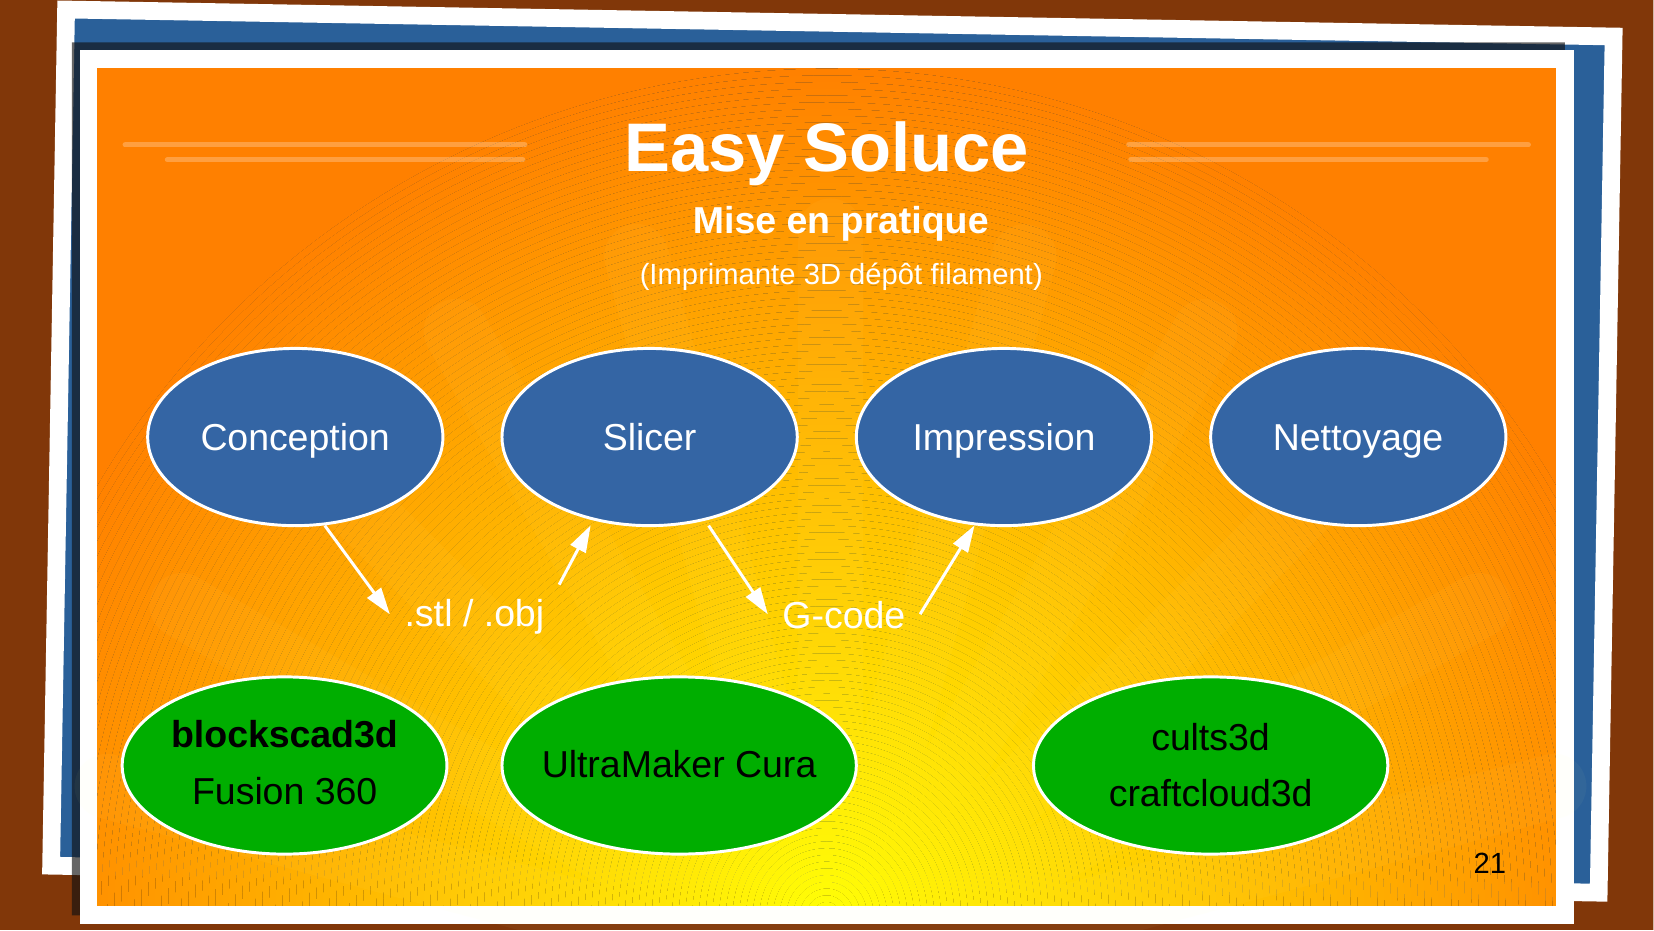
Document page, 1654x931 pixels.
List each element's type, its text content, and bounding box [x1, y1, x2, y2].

text_box G-code [767, 586, 921, 644]
text_box Nettoyage [1258, 408, 1459, 466]
text_box [164, 676, 405, 706]
text_box craftcloud3d [1093, 765, 1328, 823]
text_box [1210, 348, 1506, 526]
text_box .stl / .obj [389, 584, 560, 642]
text_box [501, 348, 798, 526]
text_box Mise en pratique [678, 191, 1006, 249]
text_box (Imprimante 3D dépôt filament) [625, 250, 1059, 299]
text_box blockscad3d [156, 706, 413, 764]
text_box [501, 676, 857, 855]
title Easy Soluce [531, 73, 1123, 222]
text_box cults3d [1136, 708, 1285, 765]
text_box [856, 348, 1152, 526]
text_box Slicer [588, 408, 712, 466]
text_box UltraMaker Cura [527, 735, 832, 796]
text_box Fusion 360 [177, 763, 392, 821]
text_box [122, 711, 447, 855]
text_box [1033, 676, 1388, 855]
text_box Conception [185, 408, 405, 466]
text_box Impression [897, 408, 1111, 466]
text_box [147, 348, 443, 526]
